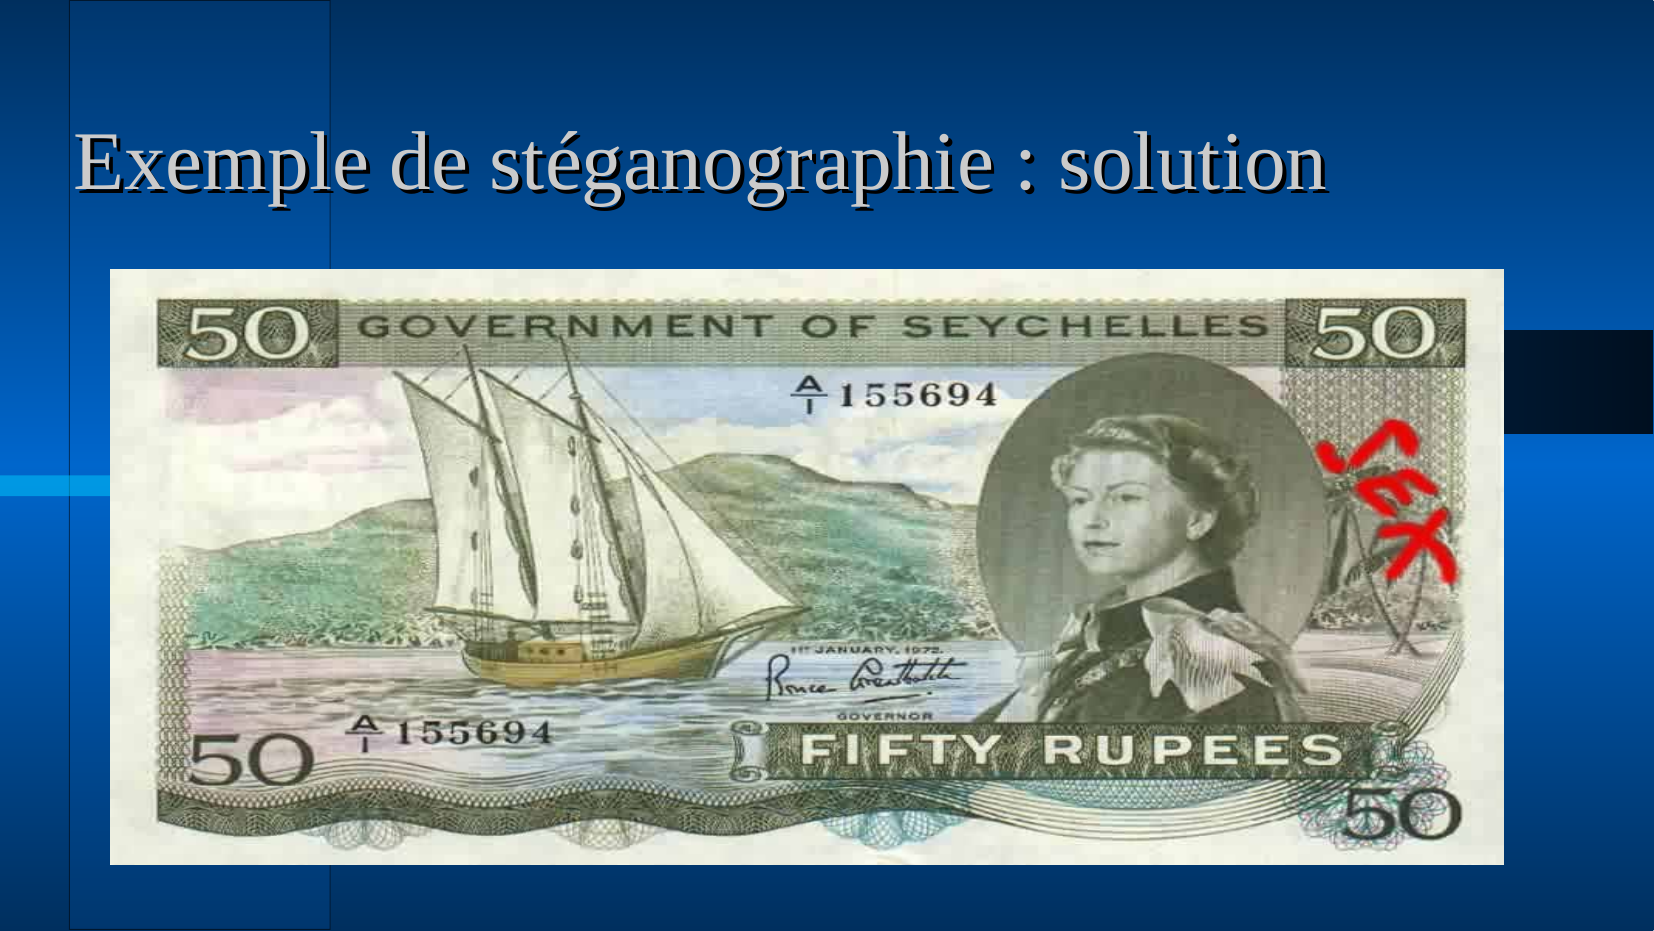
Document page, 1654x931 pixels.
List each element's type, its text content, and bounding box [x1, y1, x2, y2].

picture [110, 269, 1504, 865]
title Exemple de stéganographie : solution [58, 78, 1504, 245]
